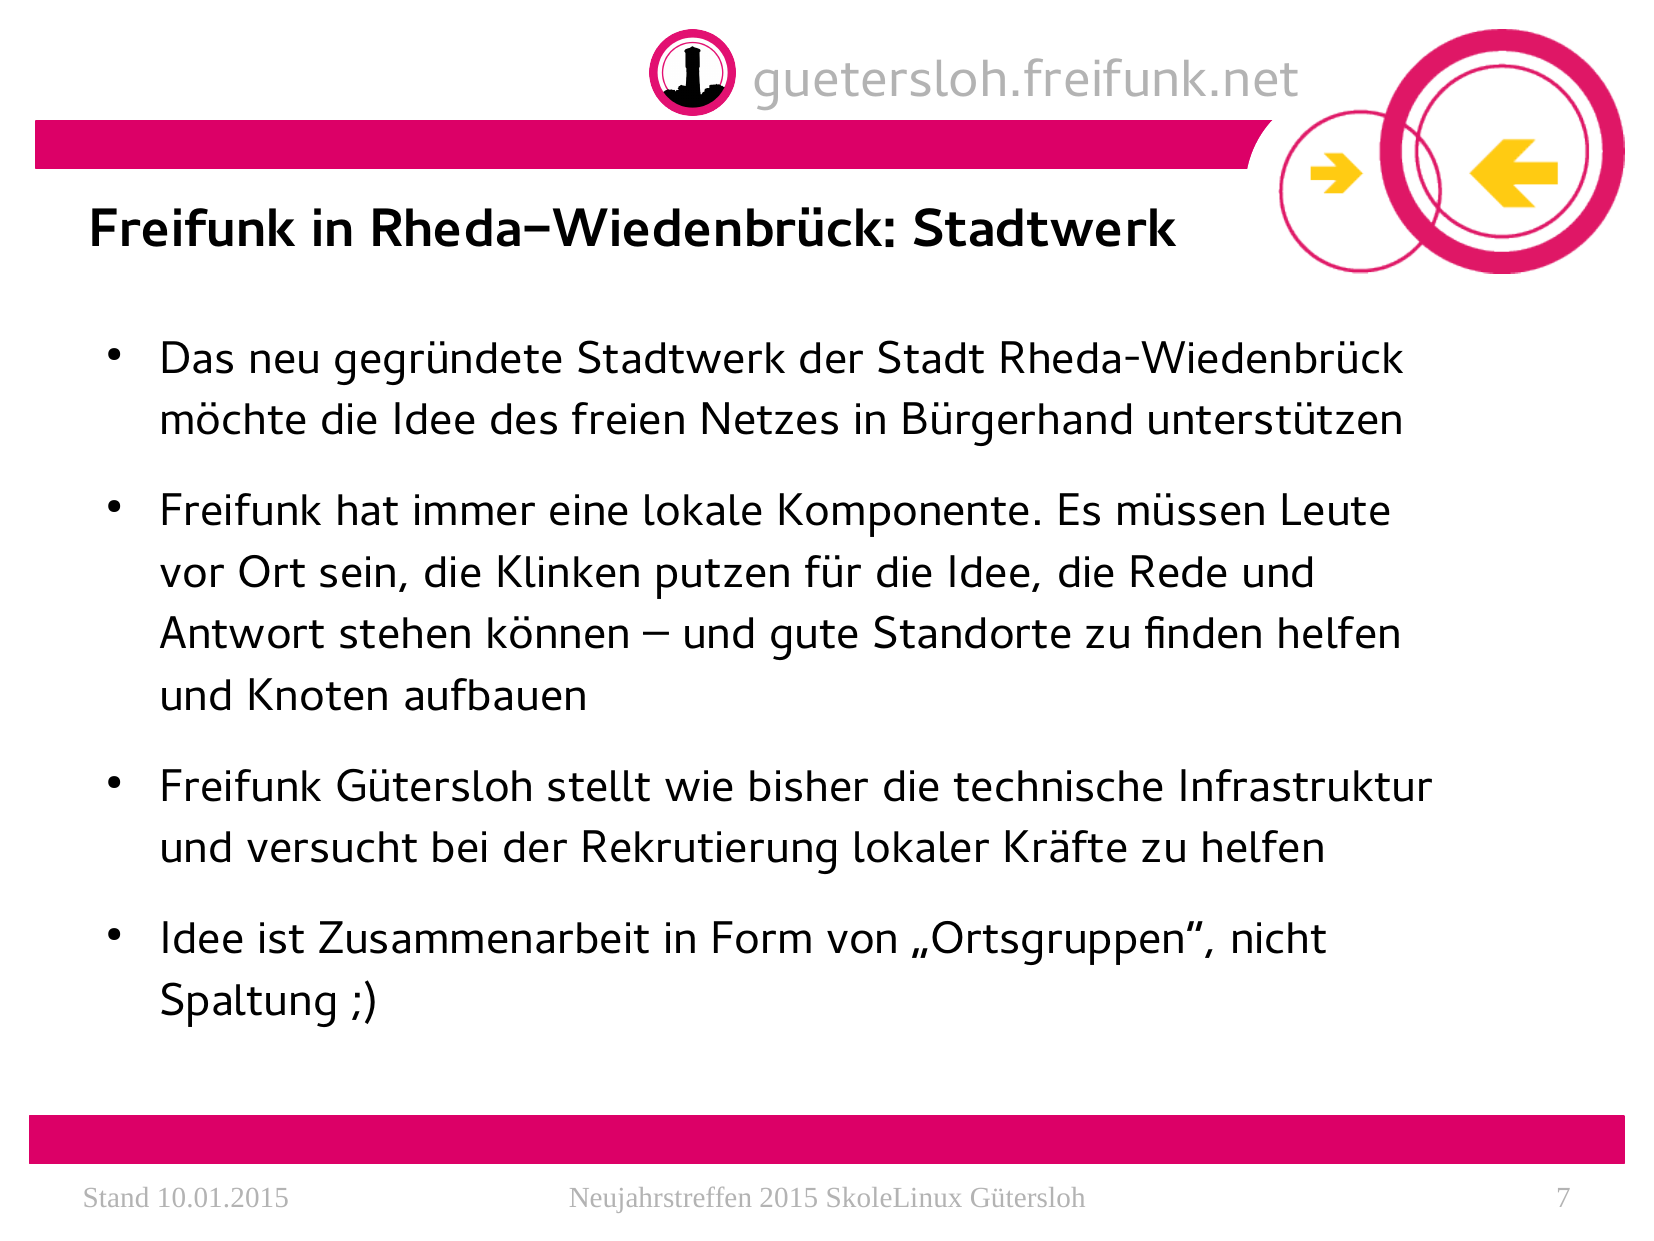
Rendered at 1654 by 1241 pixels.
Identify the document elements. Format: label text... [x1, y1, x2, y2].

picture [1278, 29, 1625, 274]
picture [649, 29, 736, 116]
list Das neu gegründete Stadtwerk der Stadt Rheda-Wiedenbrück möchte die Idee des freien Netzes in Bürgerhand unterstützen Freifunk hat immer eine lokale Komponente. Es müssen Leute vor Ort sein, die Klinken putzen für die Idee, die Rede und Antwort stehen können – und gute Standorte zu finden helfen und Knoten aufbauen Freifunk Gütersloh stellt wie bisher die technische Infrastruktur und versucht bei der Rekrutierung lokaler Kräfte zu helfen Idee ist Zusammenarbeit in Form von „Ortsgruppen“, nicht Spaltung ;) [88, 324, 1447, 1045]
title Freifunk in Rheda-Wiedenbrück: Stadtwerk [88, 160, 1241, 307]
